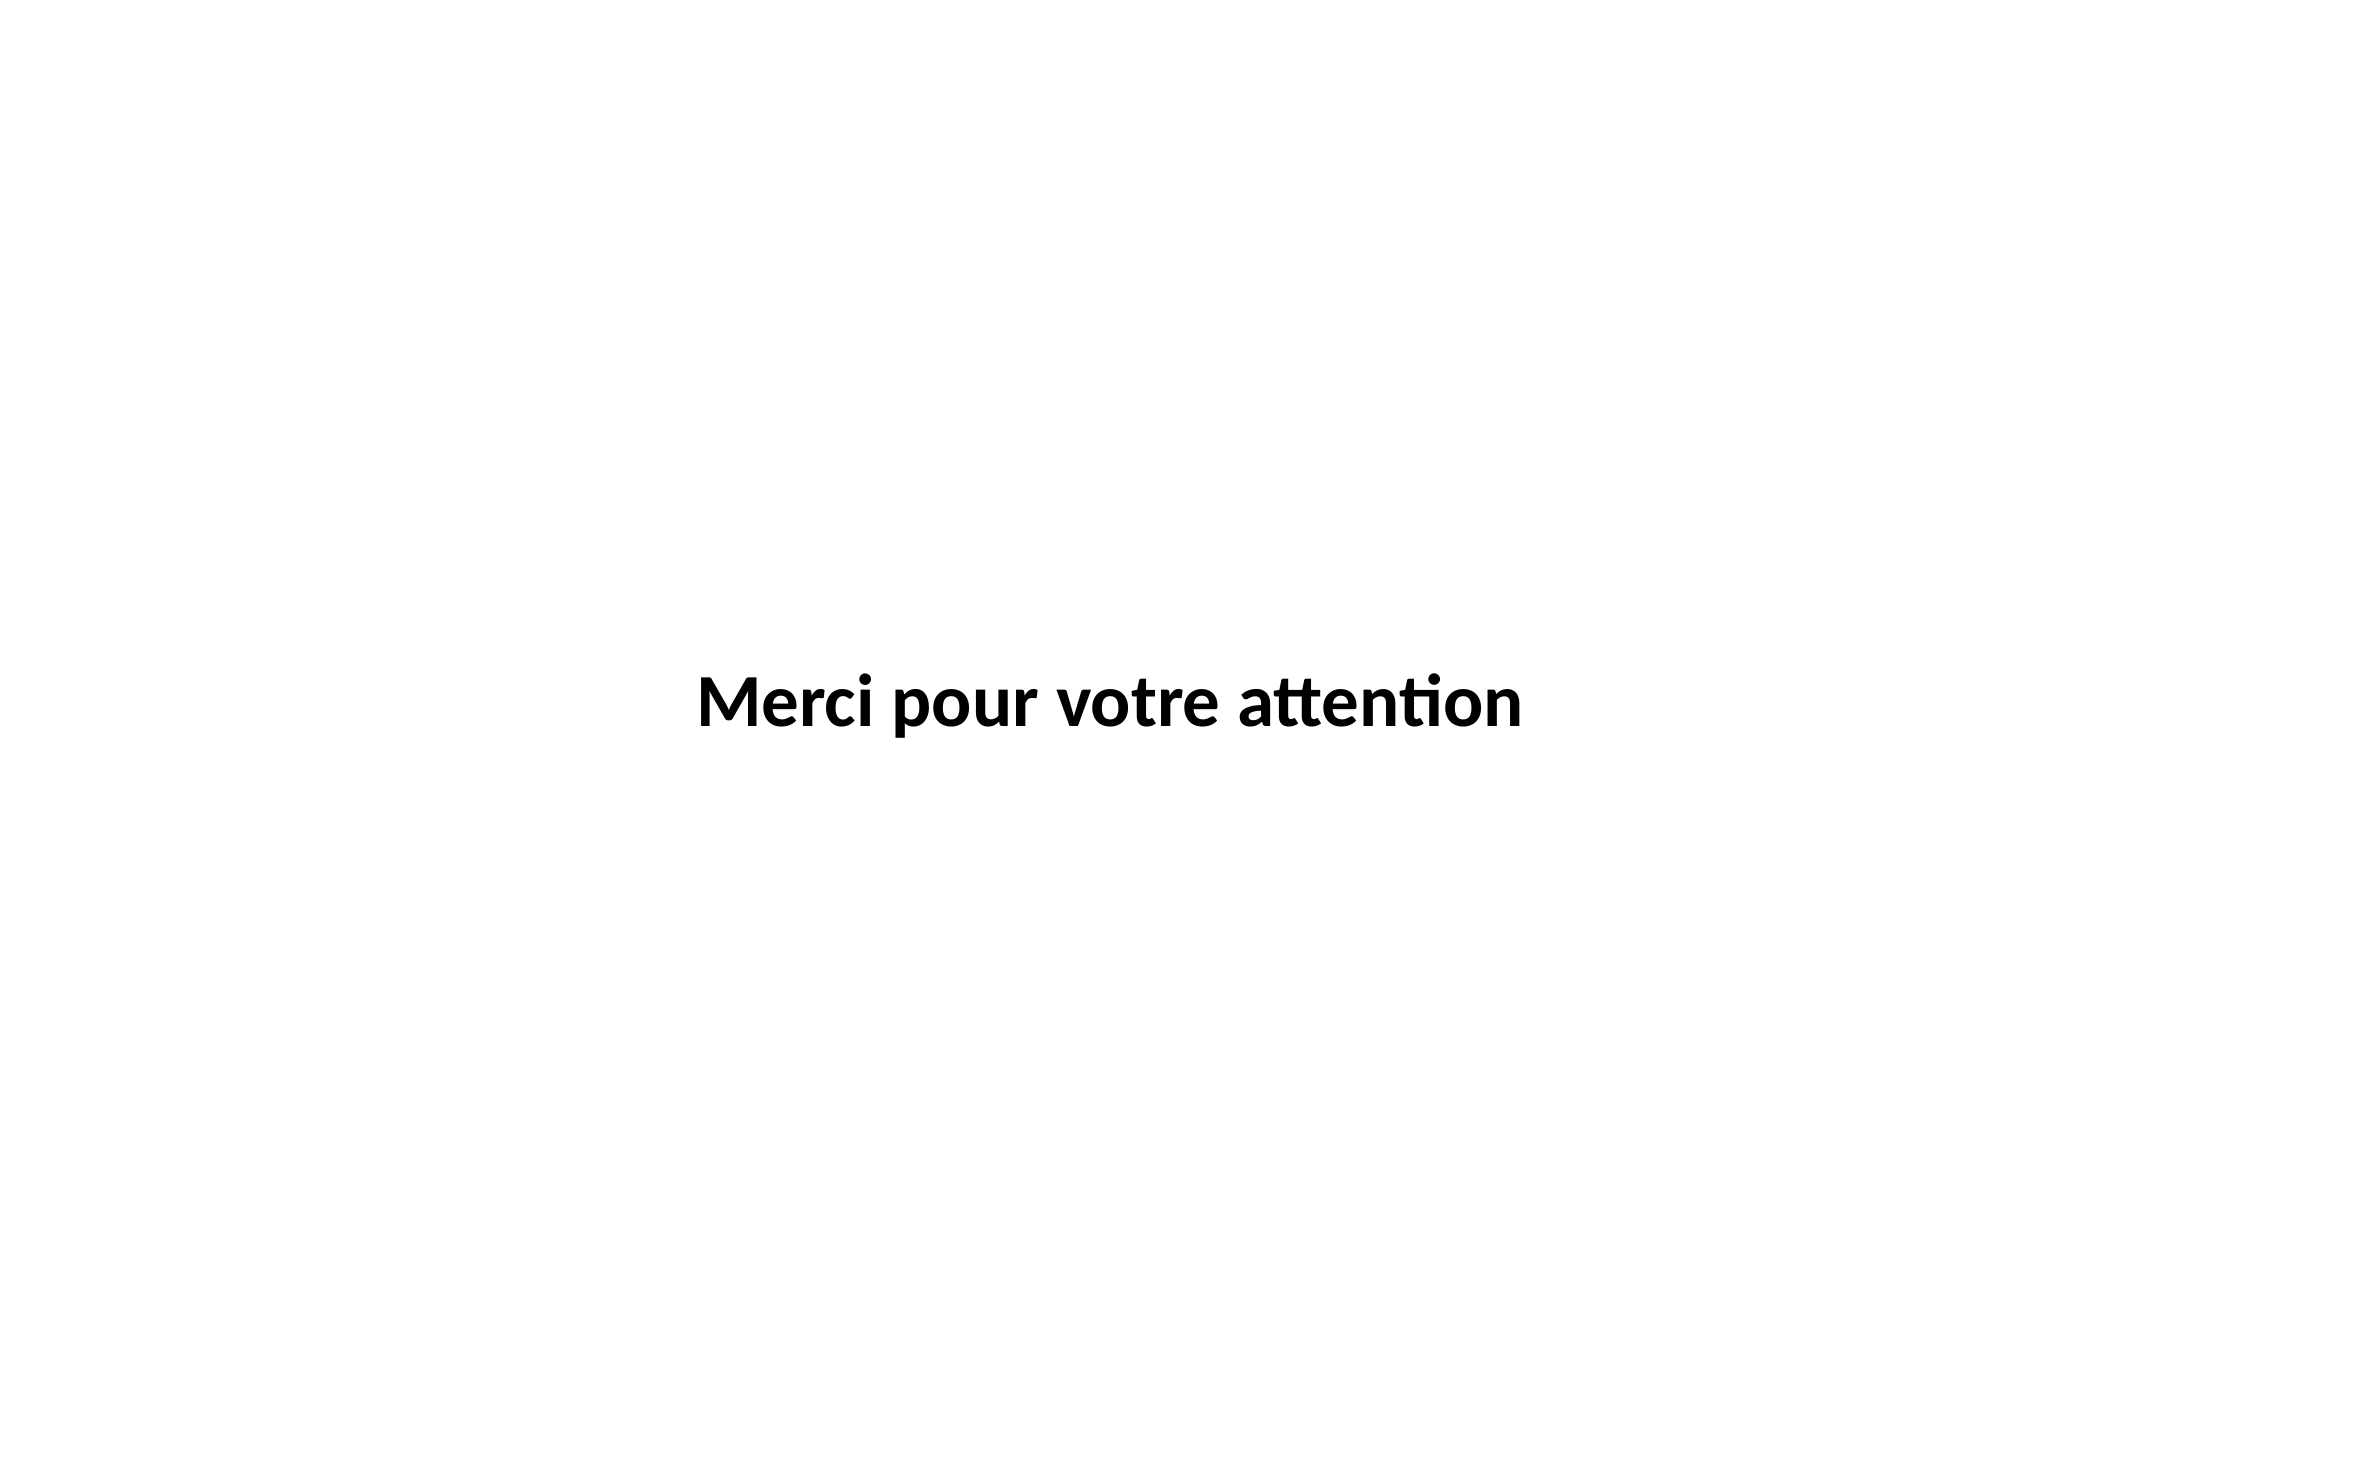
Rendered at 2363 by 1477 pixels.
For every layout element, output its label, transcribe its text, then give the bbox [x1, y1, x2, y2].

text_box Merci pour votre attention [673, 643, 1548, 749]
